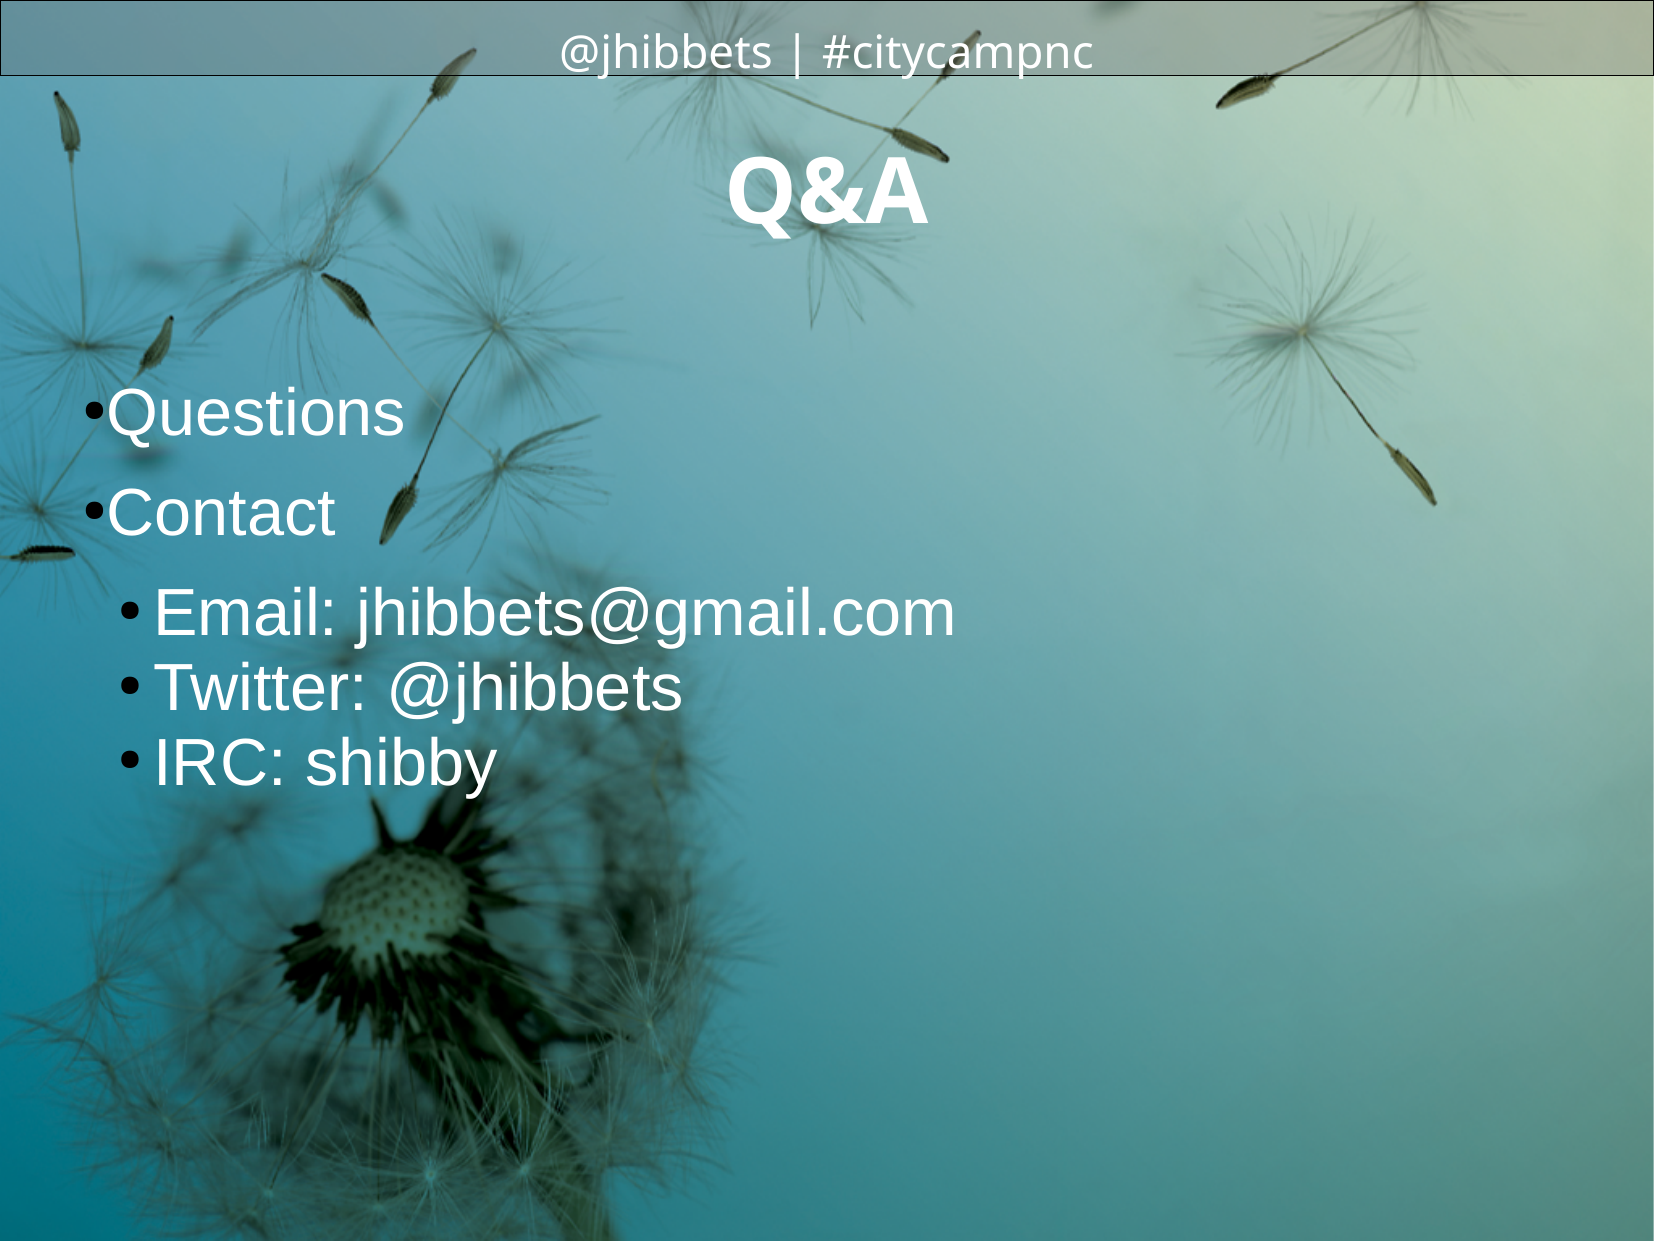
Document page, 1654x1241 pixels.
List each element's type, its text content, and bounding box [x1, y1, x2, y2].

subtitle Questions Contact Email: jhibbets@gmail.com Twitter: @jhibbets IRC: shibby [82, 290, 1571, 1109]
title Q&A [82, 84, 1571, 290]
picture [0, 76, 1654, 1241]
